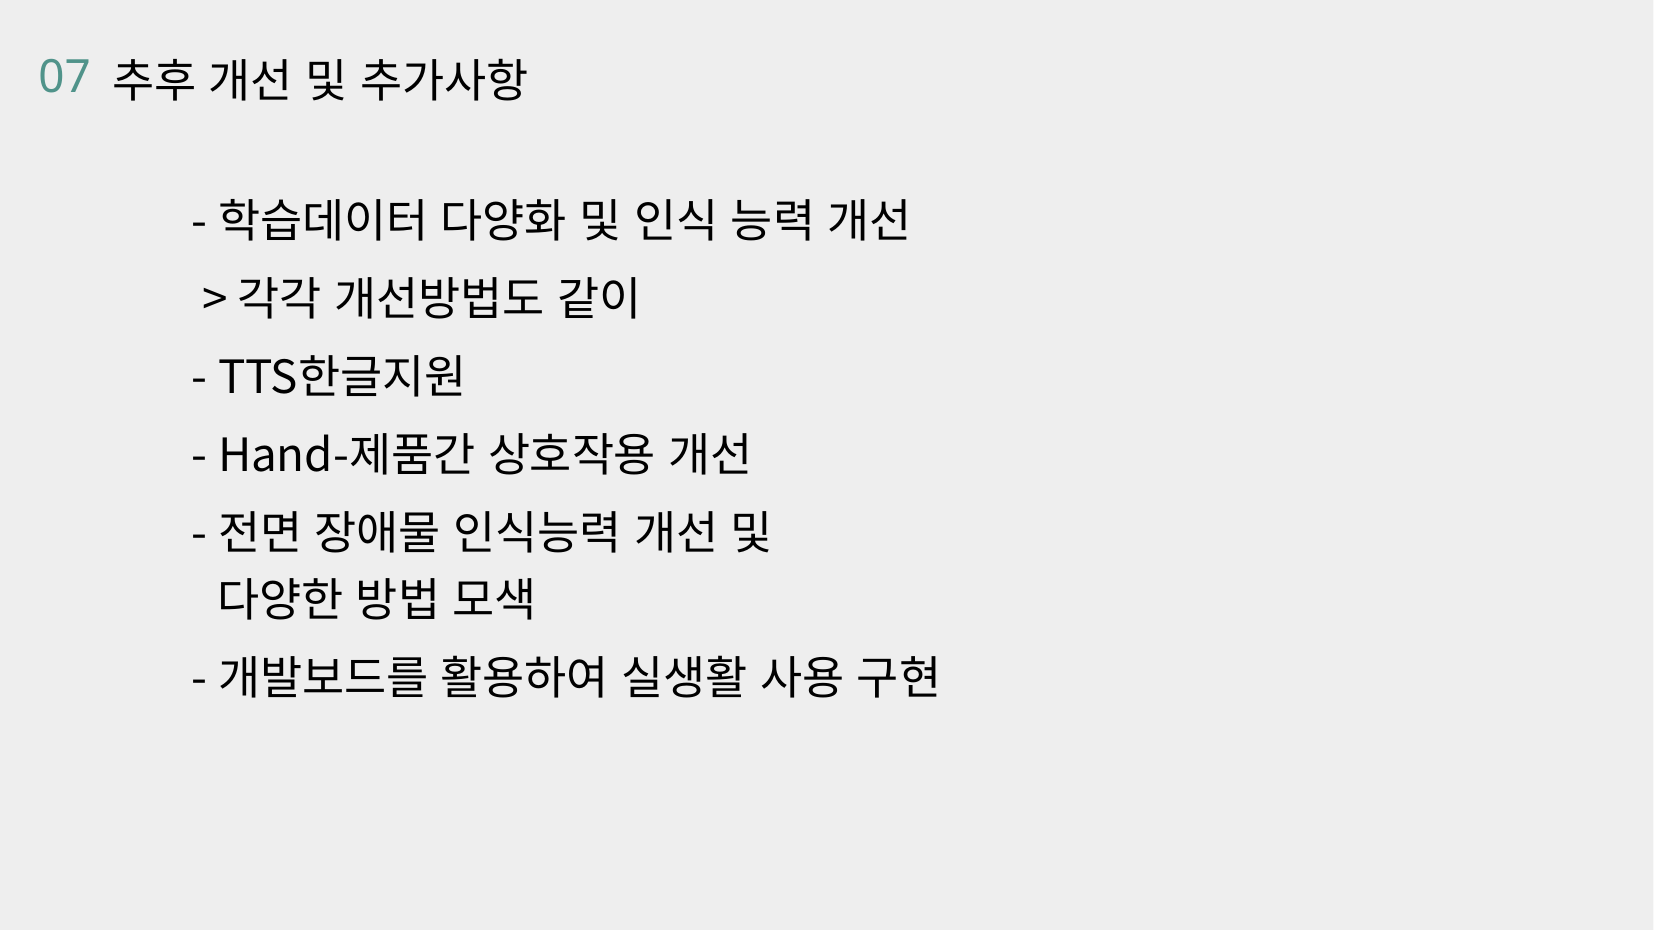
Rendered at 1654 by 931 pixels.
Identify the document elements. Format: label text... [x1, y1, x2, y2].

text_box - 학습데이터 다양화 및 인식 능력 개선 > 각각 개선방법도 같이 - TTS한글지원 - Hand-제품간 상호작용 개선 - 전면 장애물 인식능력 개선 및 다양한 방법 모색 - 개발보드를 활용하여 실생활 사용 구현 [177, 177, 1477, 798]
title 추후 개선 및 추가사항 [112, 0, 615, 156]
text_box 07 [23, 35, 142, 125]
